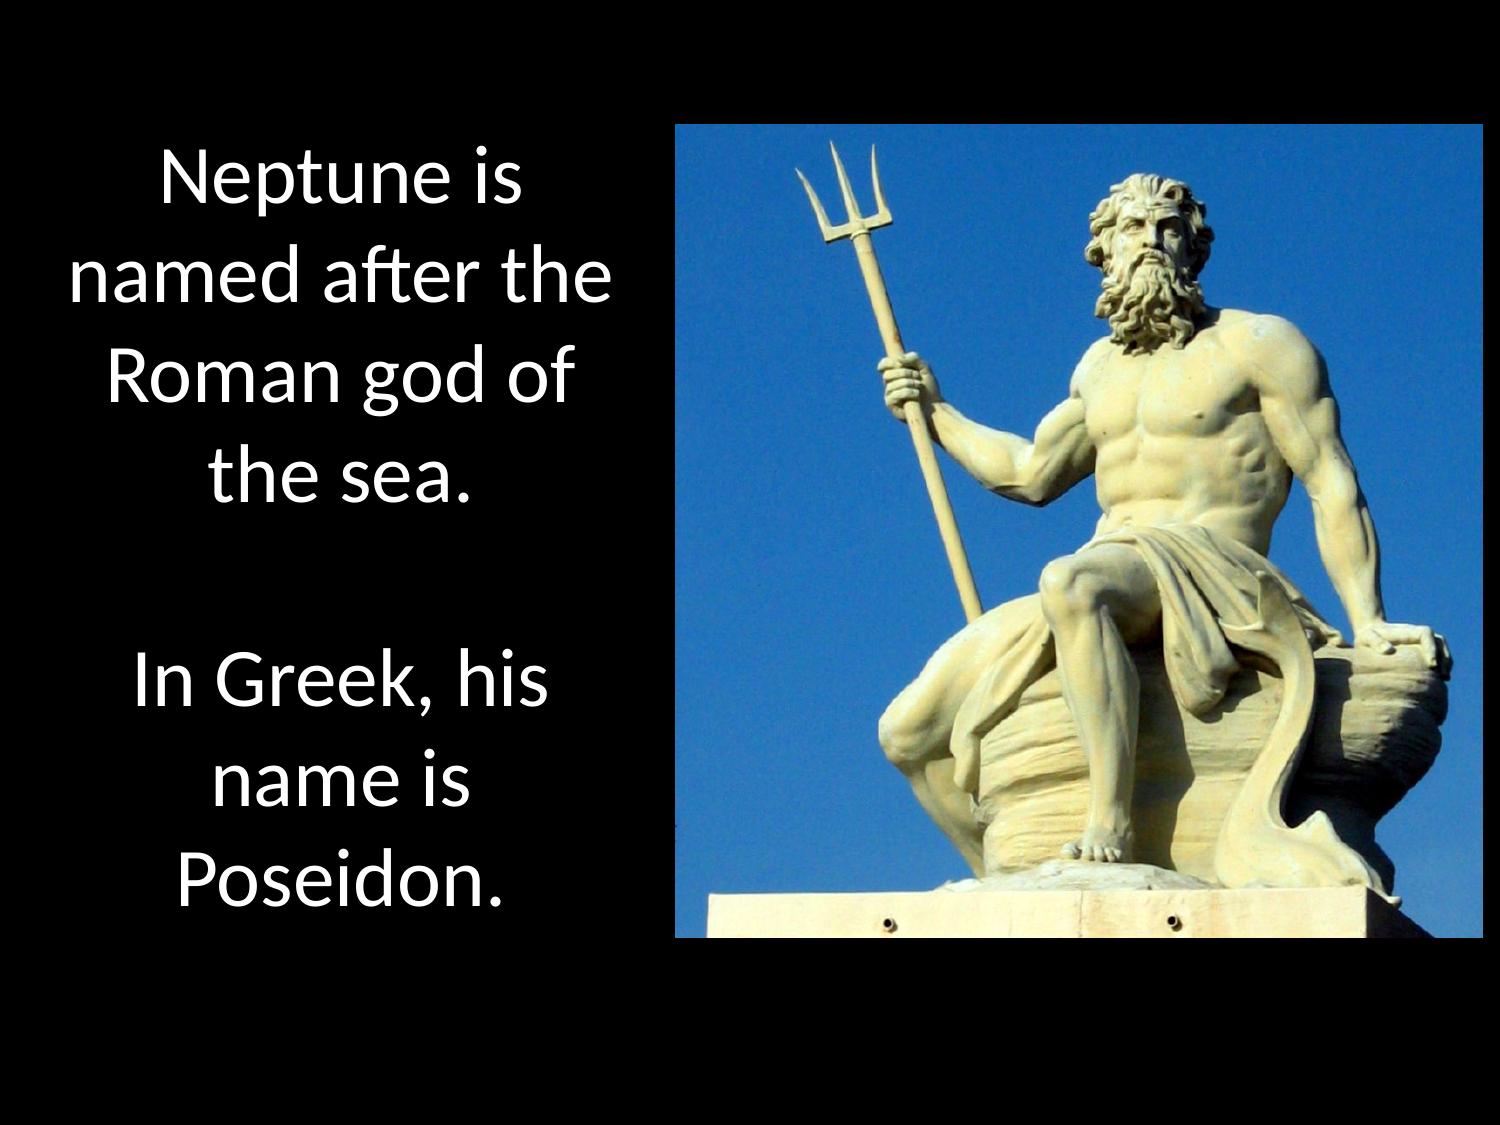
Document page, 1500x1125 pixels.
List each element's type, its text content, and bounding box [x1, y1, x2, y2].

picture [675, 124, 1483, 938]
text_box In Greek, his name is Poseidon. [40, 616, 641, 935]
text_box Neptune is named after the Roman god of the sea. [40, 112, 641, 532]
